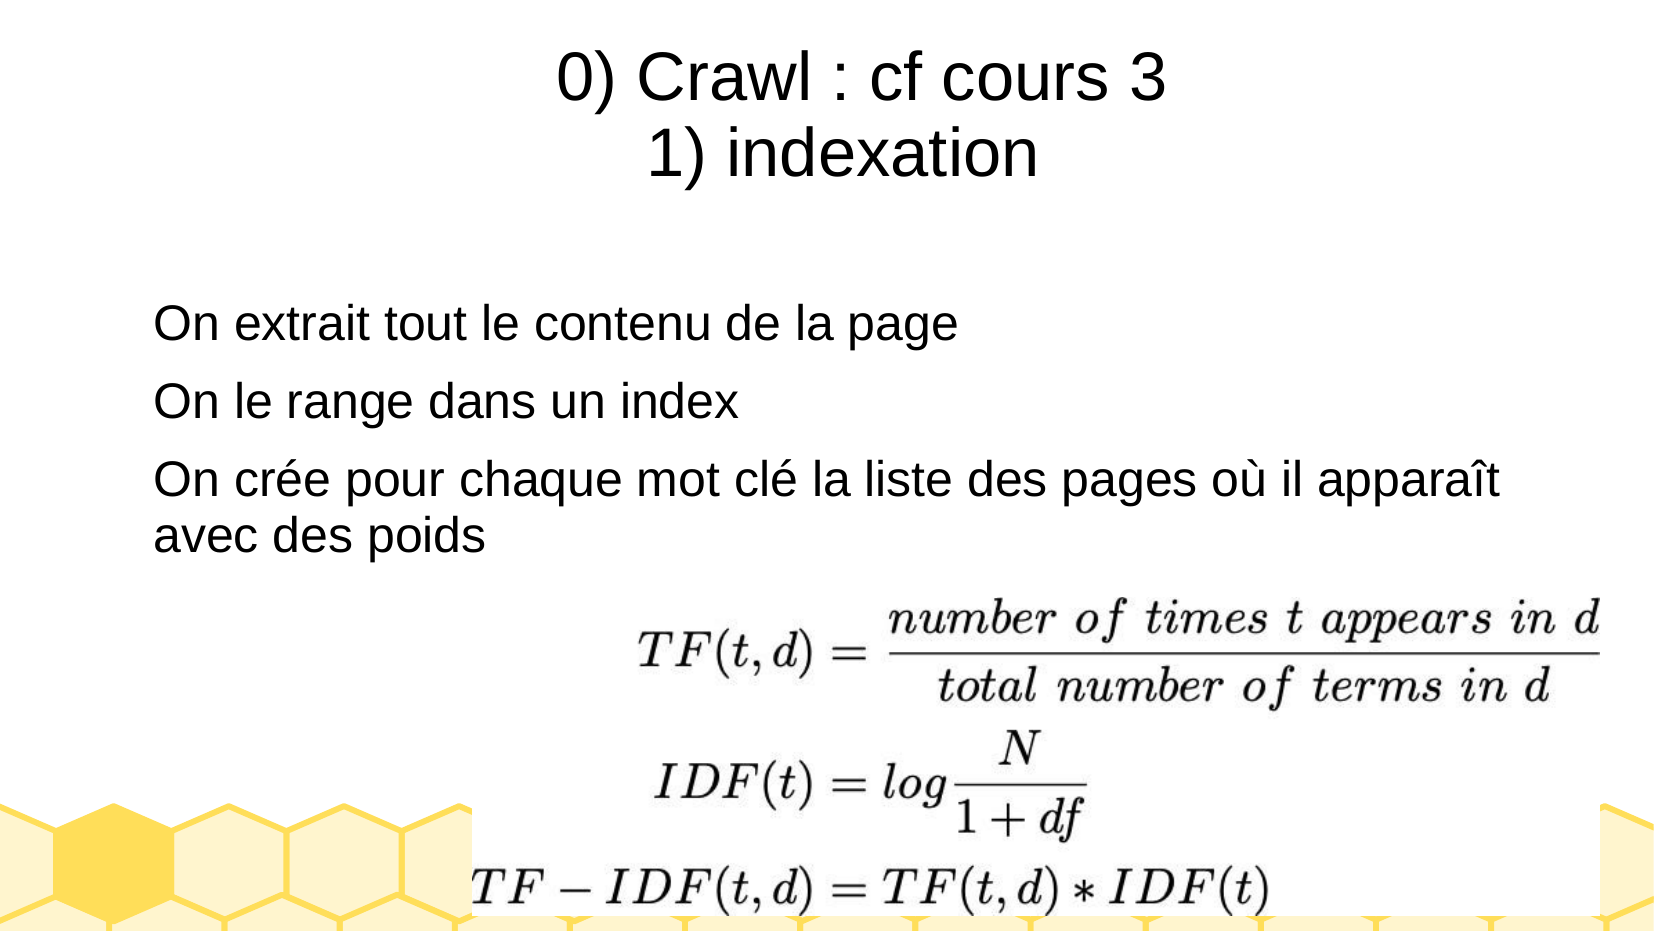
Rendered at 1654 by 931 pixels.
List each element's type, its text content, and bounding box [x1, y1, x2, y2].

list On extrait tout le contenu de la page On le range dans un index On crée pour chaque mot clé la liste des pages où il apparaît avec des poids [82, 217, 1571, 758]
picture [472, 597, 1600, 916]
title 0) Crawl : cf cours 3 1) indexation [82, 37, 1571, 193]
